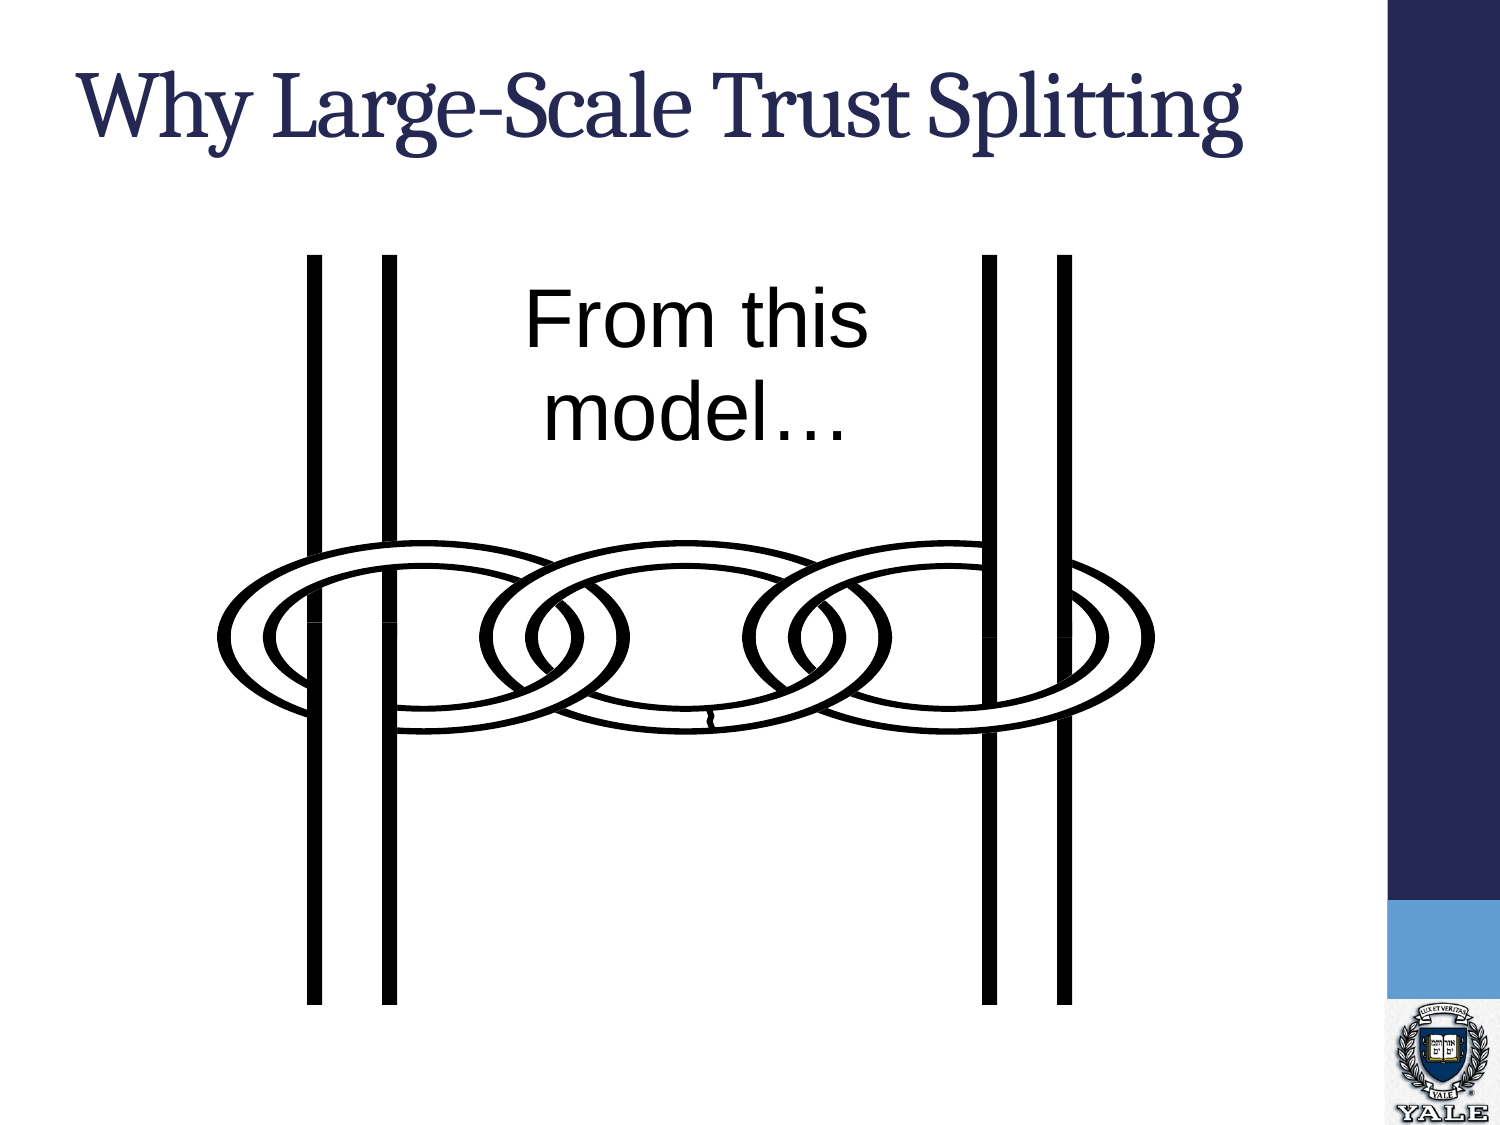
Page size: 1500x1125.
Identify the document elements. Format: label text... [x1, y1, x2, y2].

text_box From this model… [435, 264, 961, 465]
picture [1384, 999, 1500, 1125]
text_box [217, 254, 1156, 1005]
title Why Large-Scale Trust Splitting [75, 12, 1325, 200]
